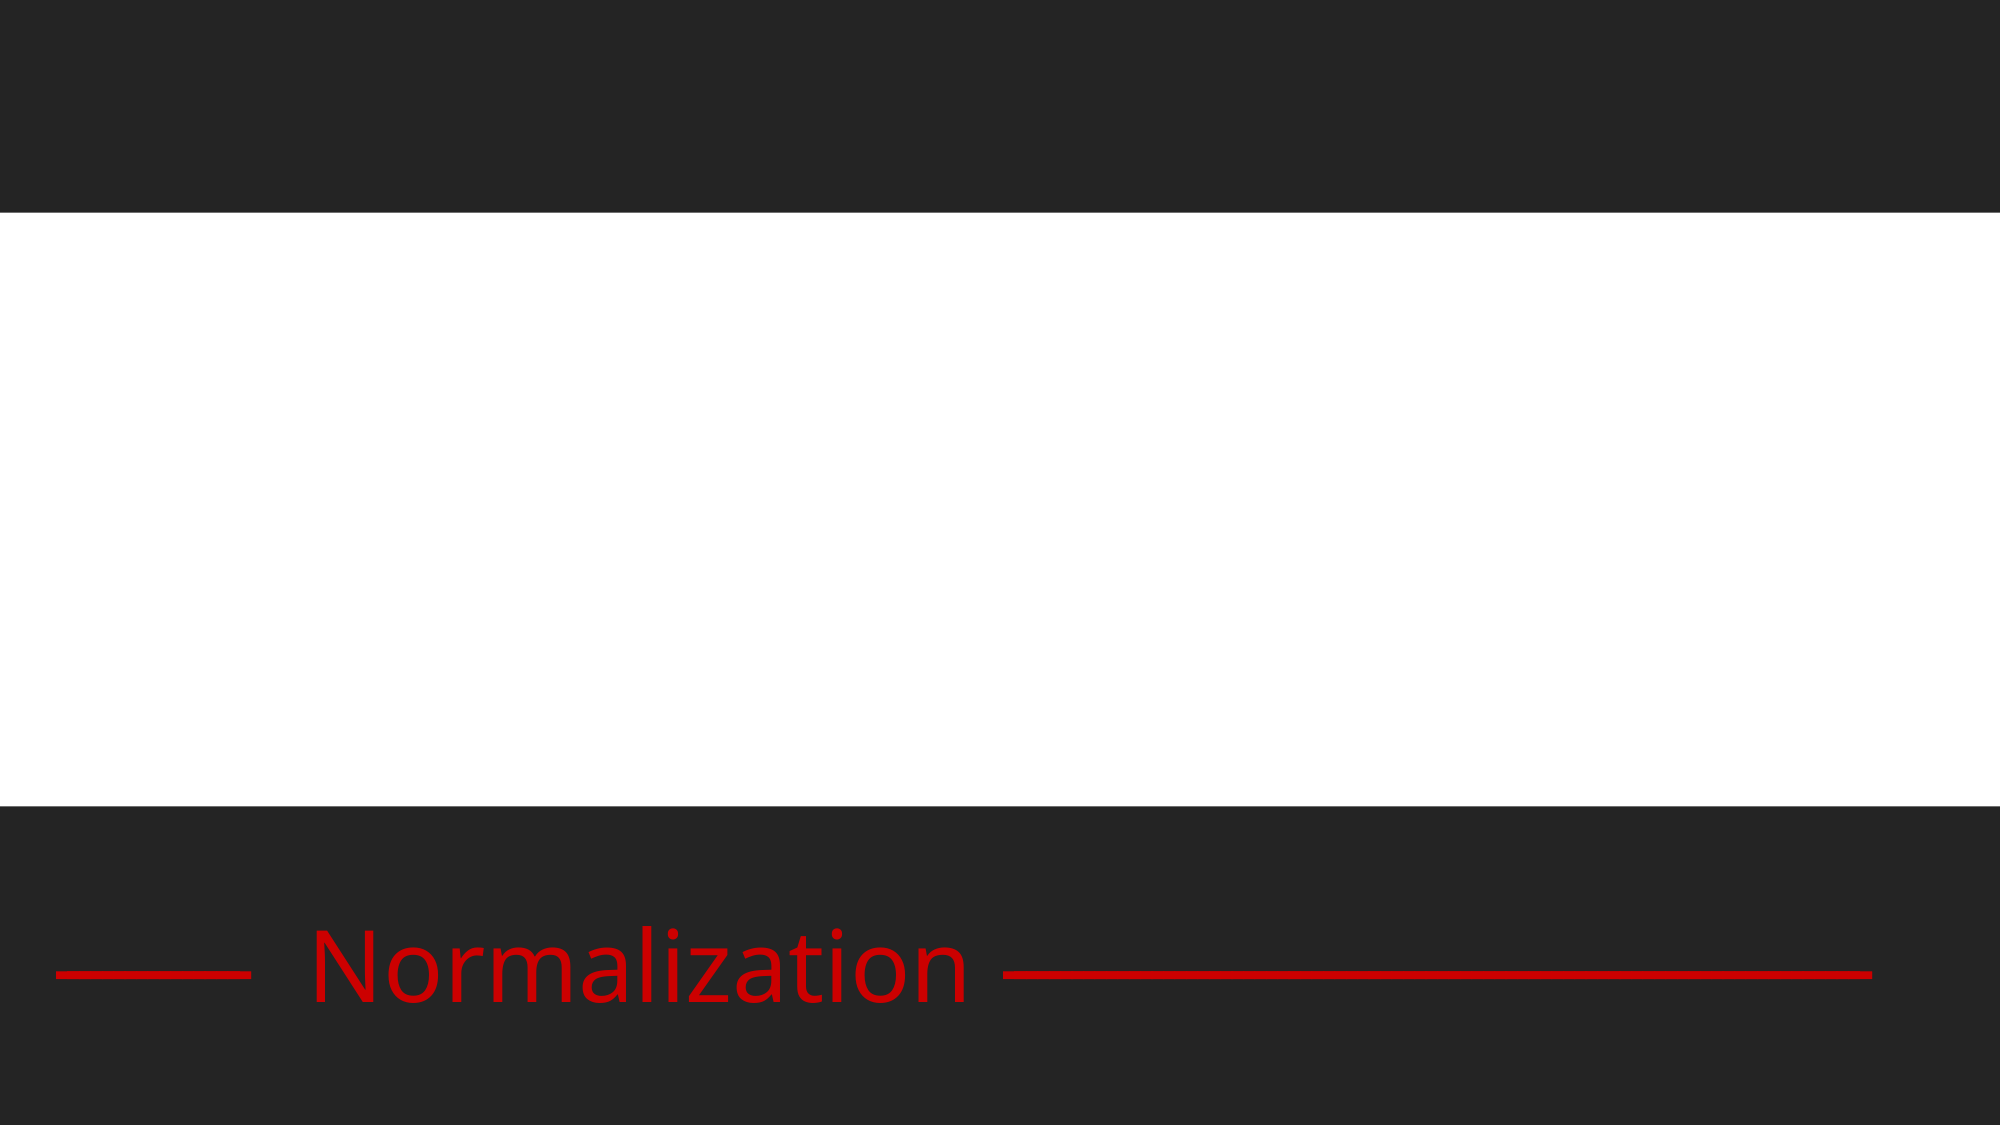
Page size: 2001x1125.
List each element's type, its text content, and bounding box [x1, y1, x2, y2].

text_box [0, 0, 2000, 213]
text_box ---------------- Normalization --------------------------------------------------------------------------- [37, 894, 1963, 1032]
text_box [0, 806, 2000, 1125]
